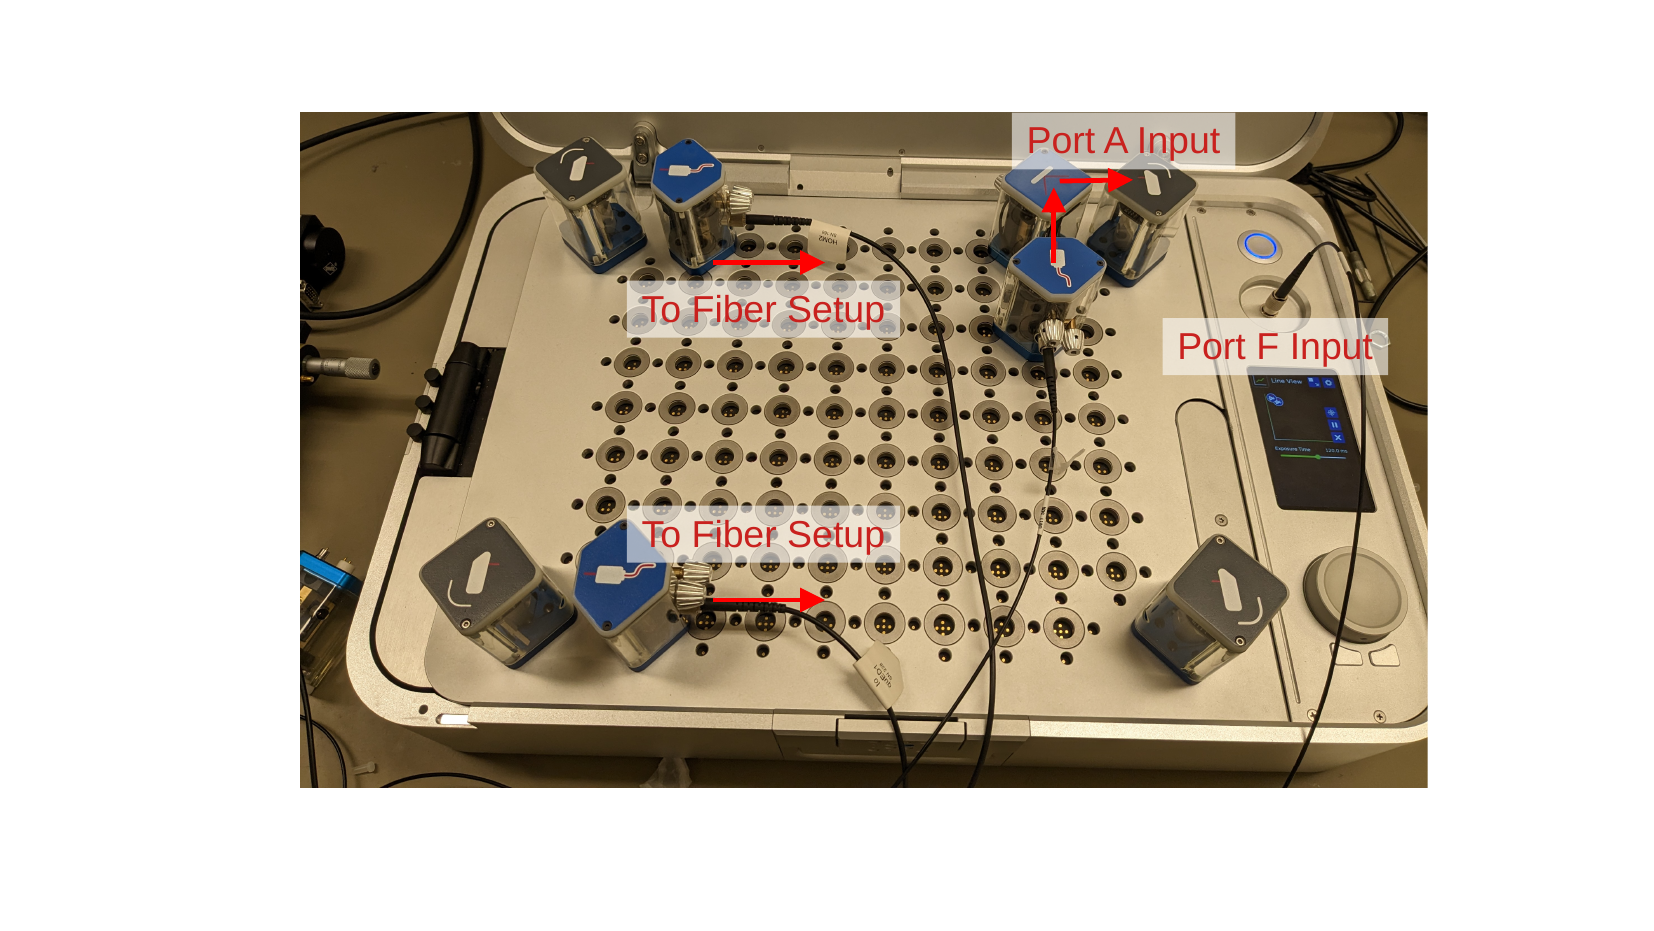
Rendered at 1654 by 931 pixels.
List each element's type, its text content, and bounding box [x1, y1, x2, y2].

text_box Port F Input [1162, 318, 1389, 376]
picture [300, 112, 1428, 788]
text_box Port A Input [1011, 112, 1236, 170]
text_box To Fiber Setup [626, 505, 901, 563]
text_box To Fiber Setup [626, 280, 901, 338]
